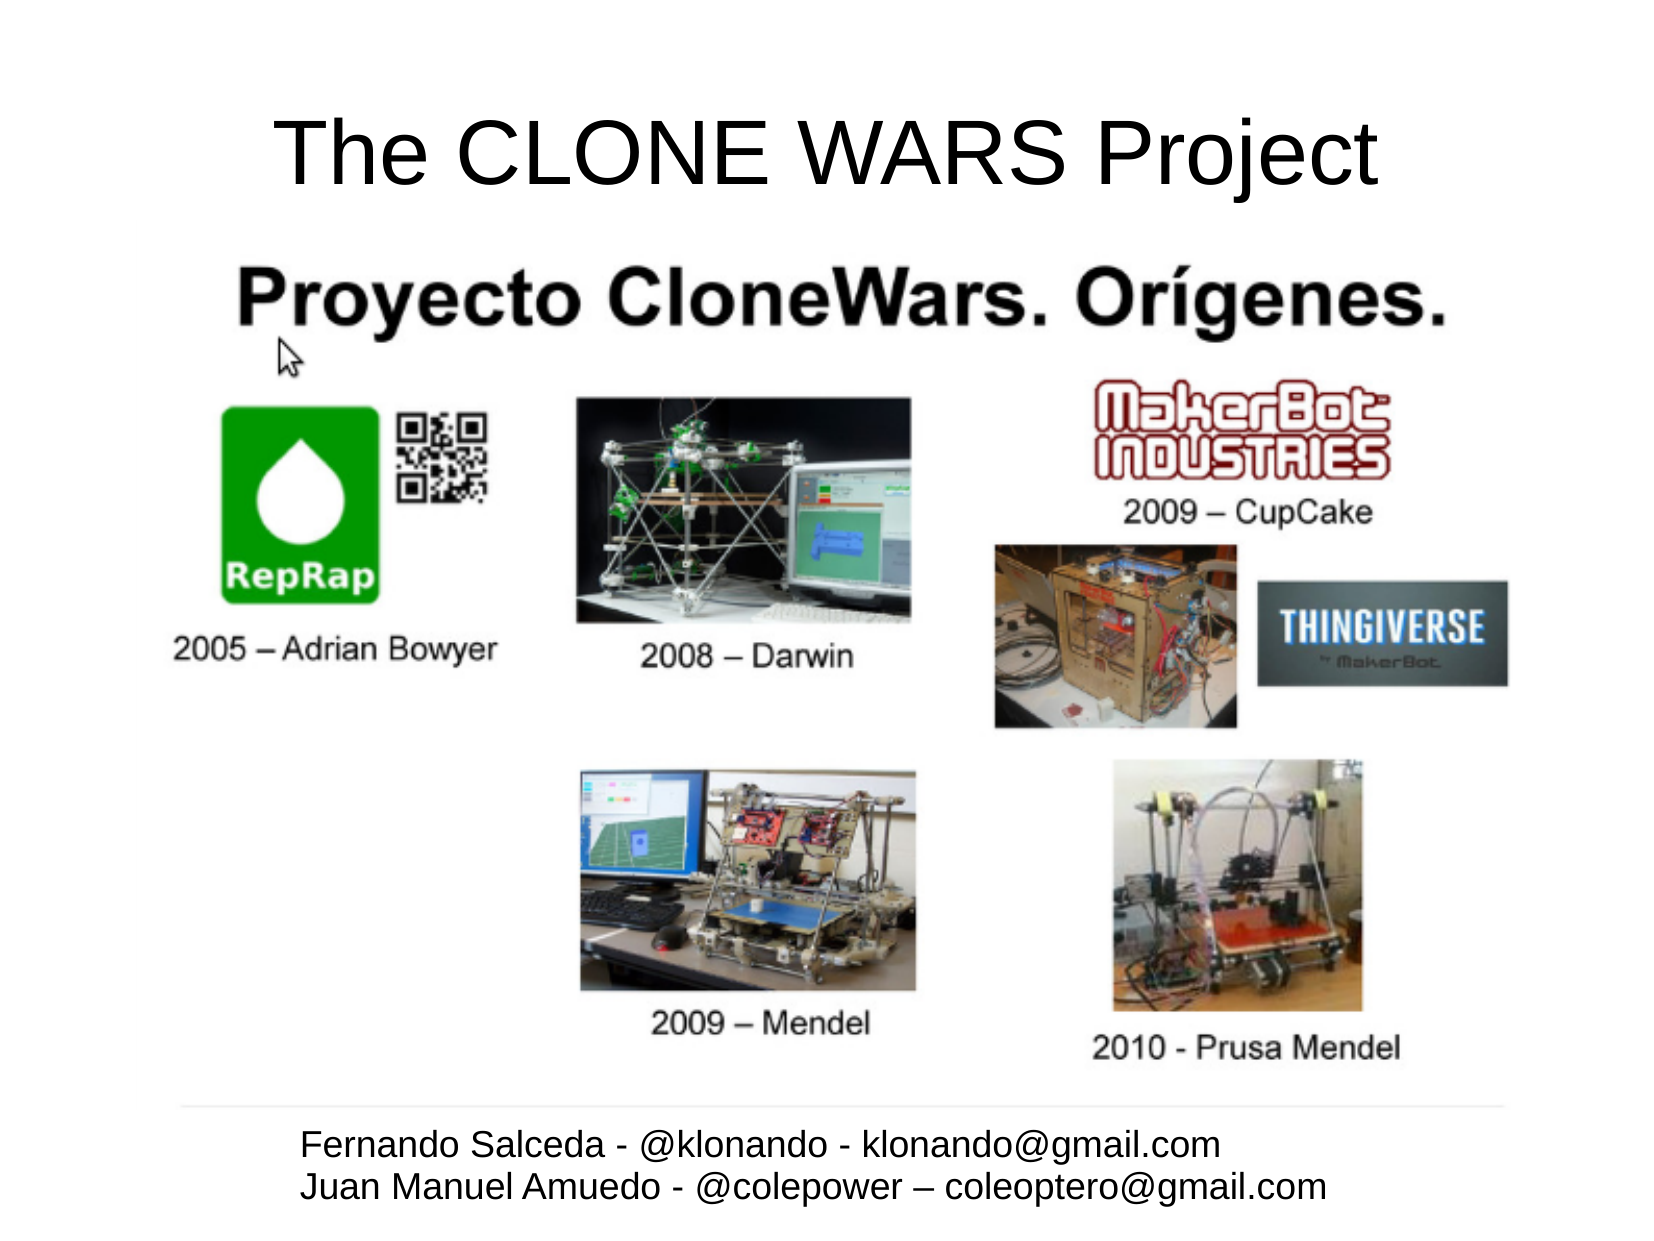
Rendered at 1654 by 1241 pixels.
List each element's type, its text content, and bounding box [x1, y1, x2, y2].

text_box Fernando Salceda - @klonando - klonando@gmail.com Juan Manuel Amuedo - @colepower – coleoptero@gmail.com [285, 1116, 1343, 1216]
title The CLONE WARS Project [82, 49, 1571, 257]
picture [135, 220, 1529, 1111]
